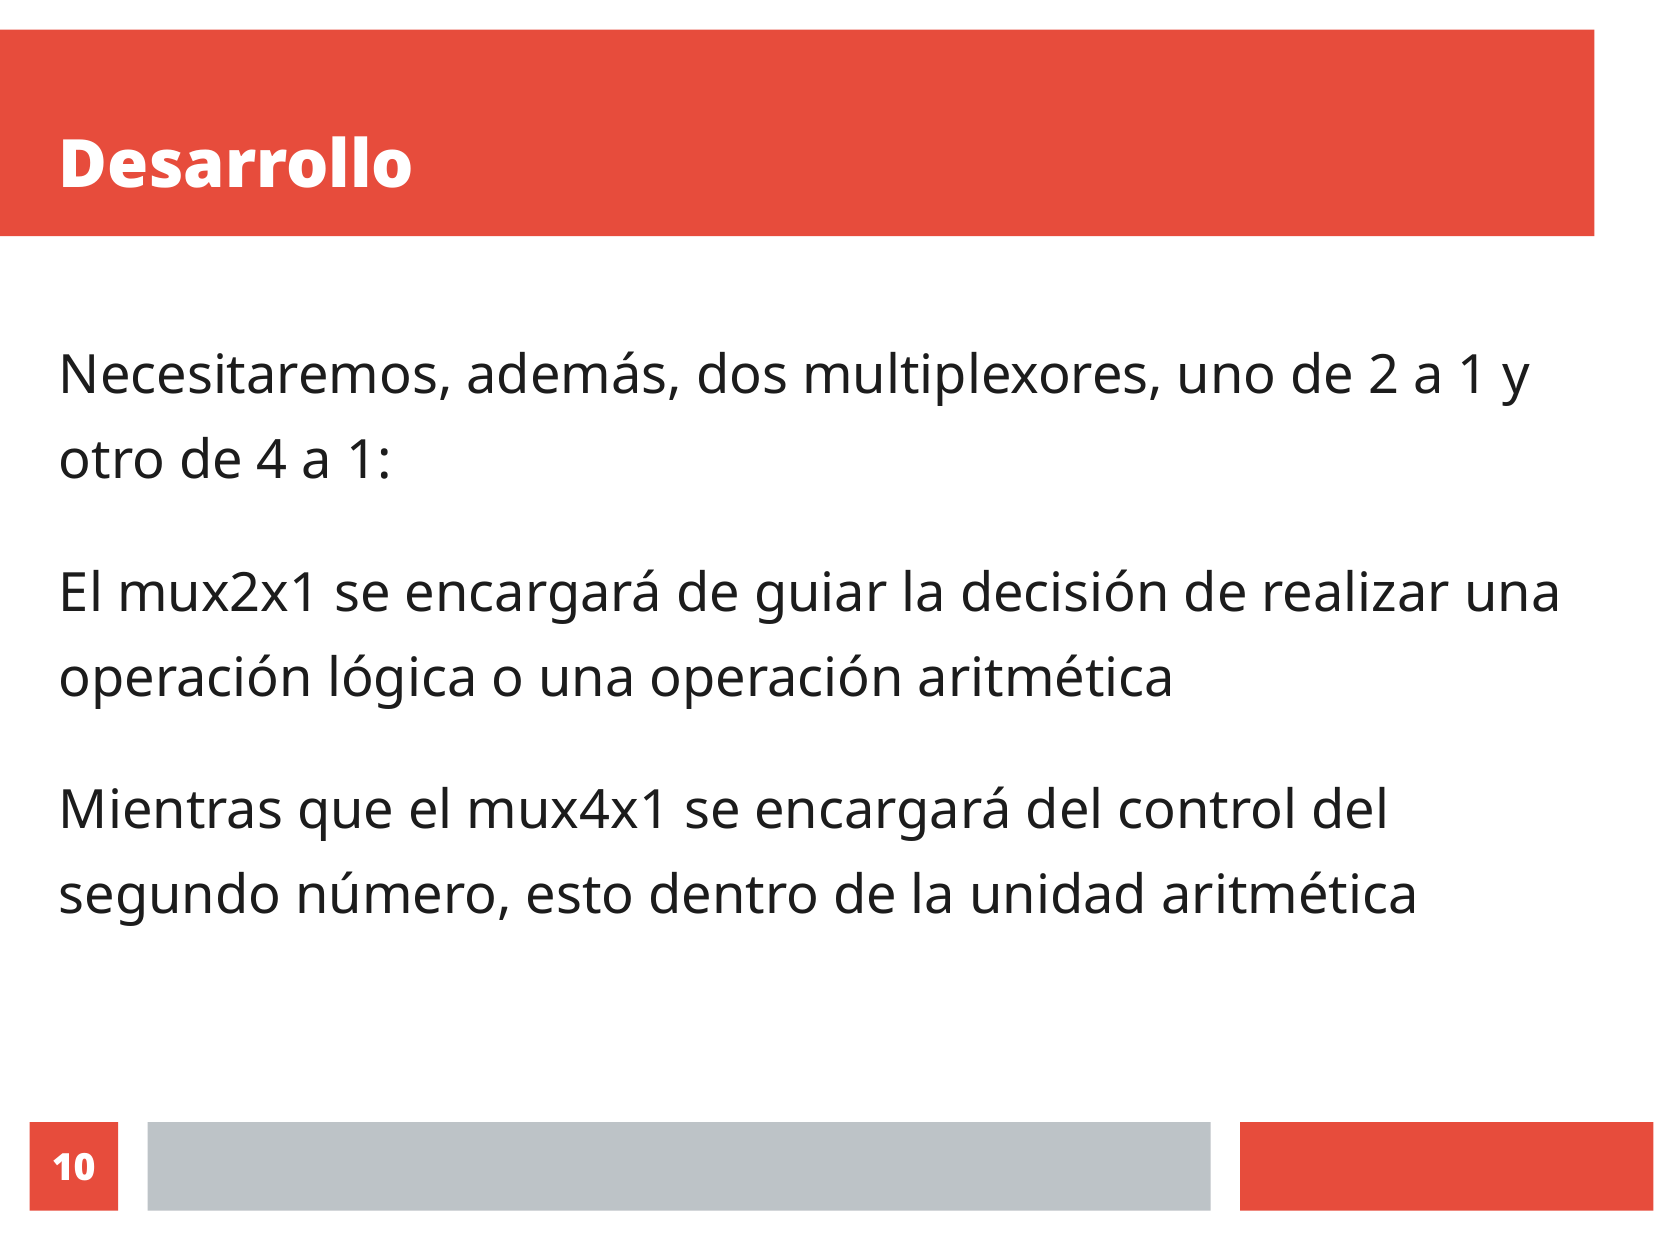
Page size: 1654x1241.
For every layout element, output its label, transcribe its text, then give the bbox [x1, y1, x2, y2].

title Desarrollo [59, 59, 1595, 207]
list Necesitaremos, además, dos multiplexores, uno de 2 a 1 y otro de 4 a 1: El mux2x1 se encargará de guiar la decisión de realizar una operación lógica o una operación aritmética Mientras que el mux4x1 se encargará del control del segundo número, esto dentro de la unidad aritmética [59, 324, 1565, 1093]
